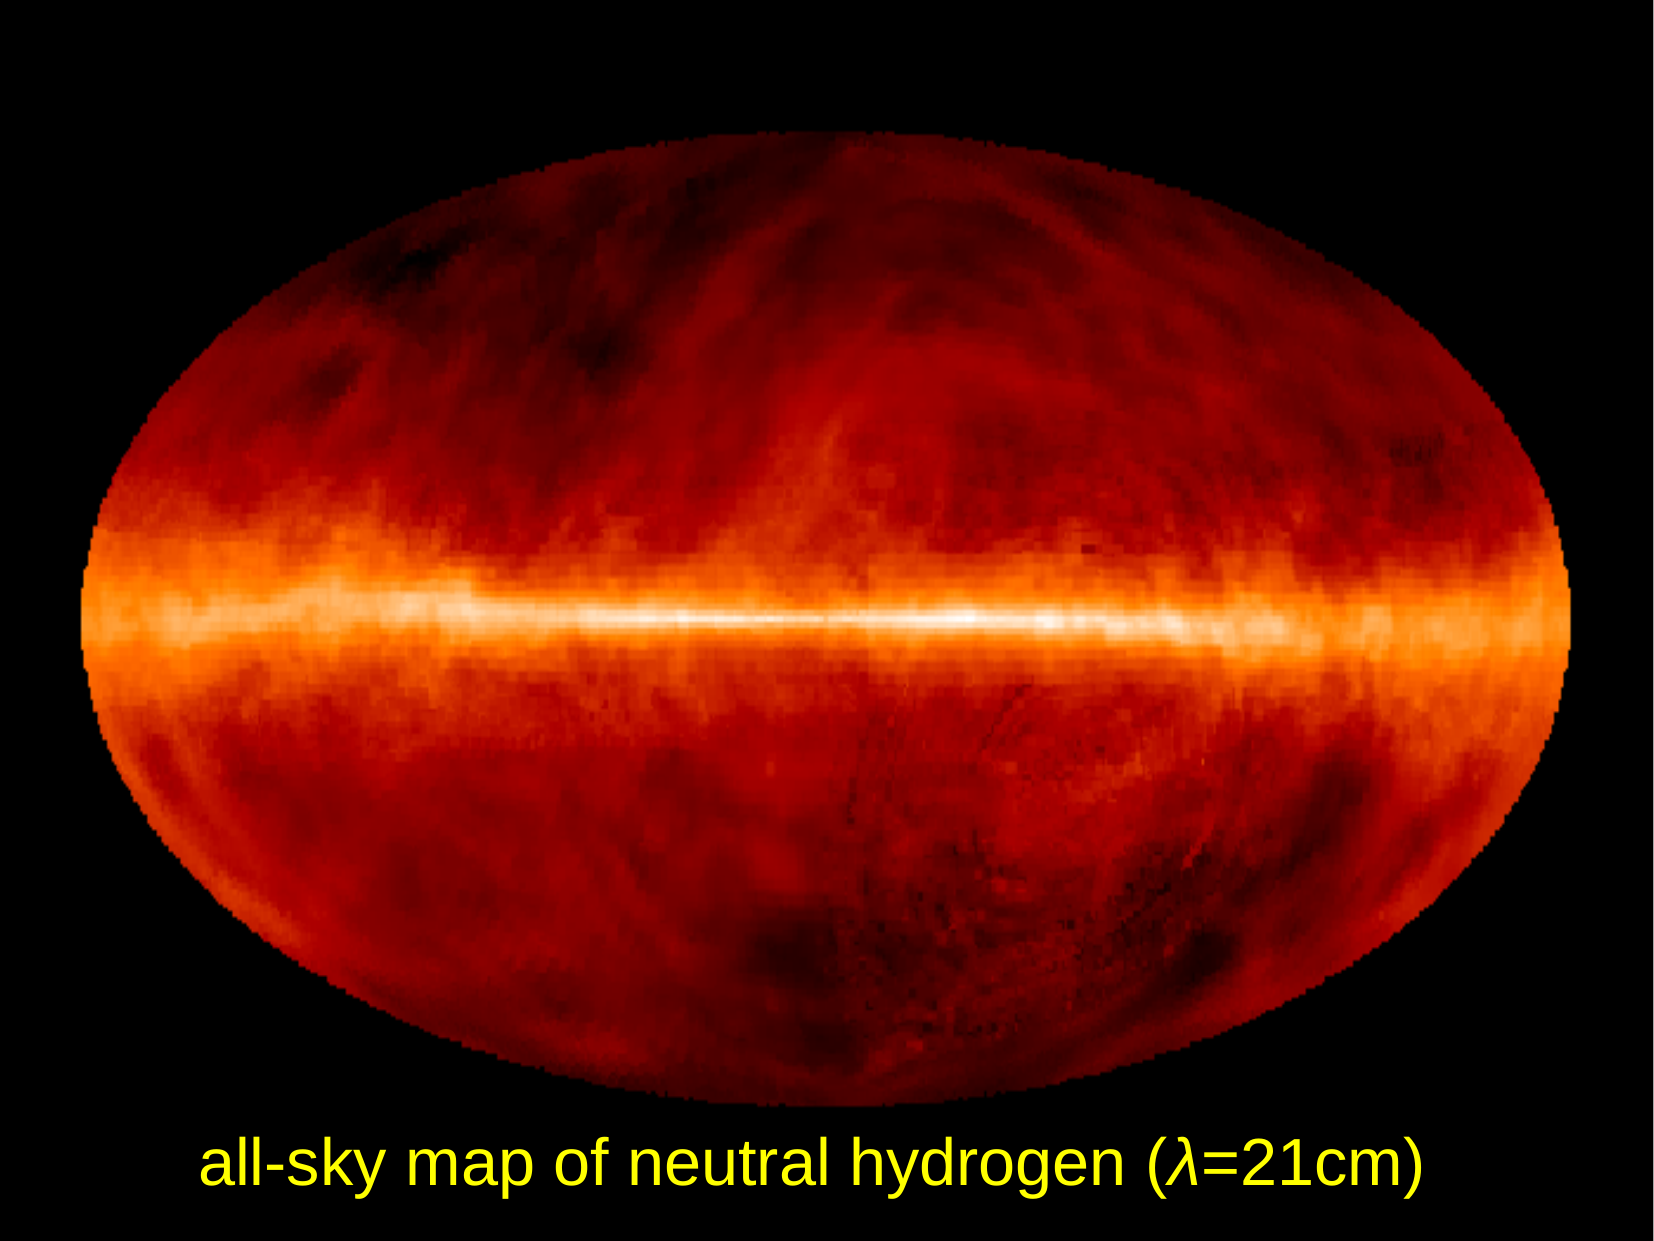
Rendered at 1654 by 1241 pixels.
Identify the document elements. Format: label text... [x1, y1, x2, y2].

text_box all-sky map of neutral hydrogen (λ=21cm) [118, 1083, 1506, 1241]
picture [0, 0, 1654, 1241]
